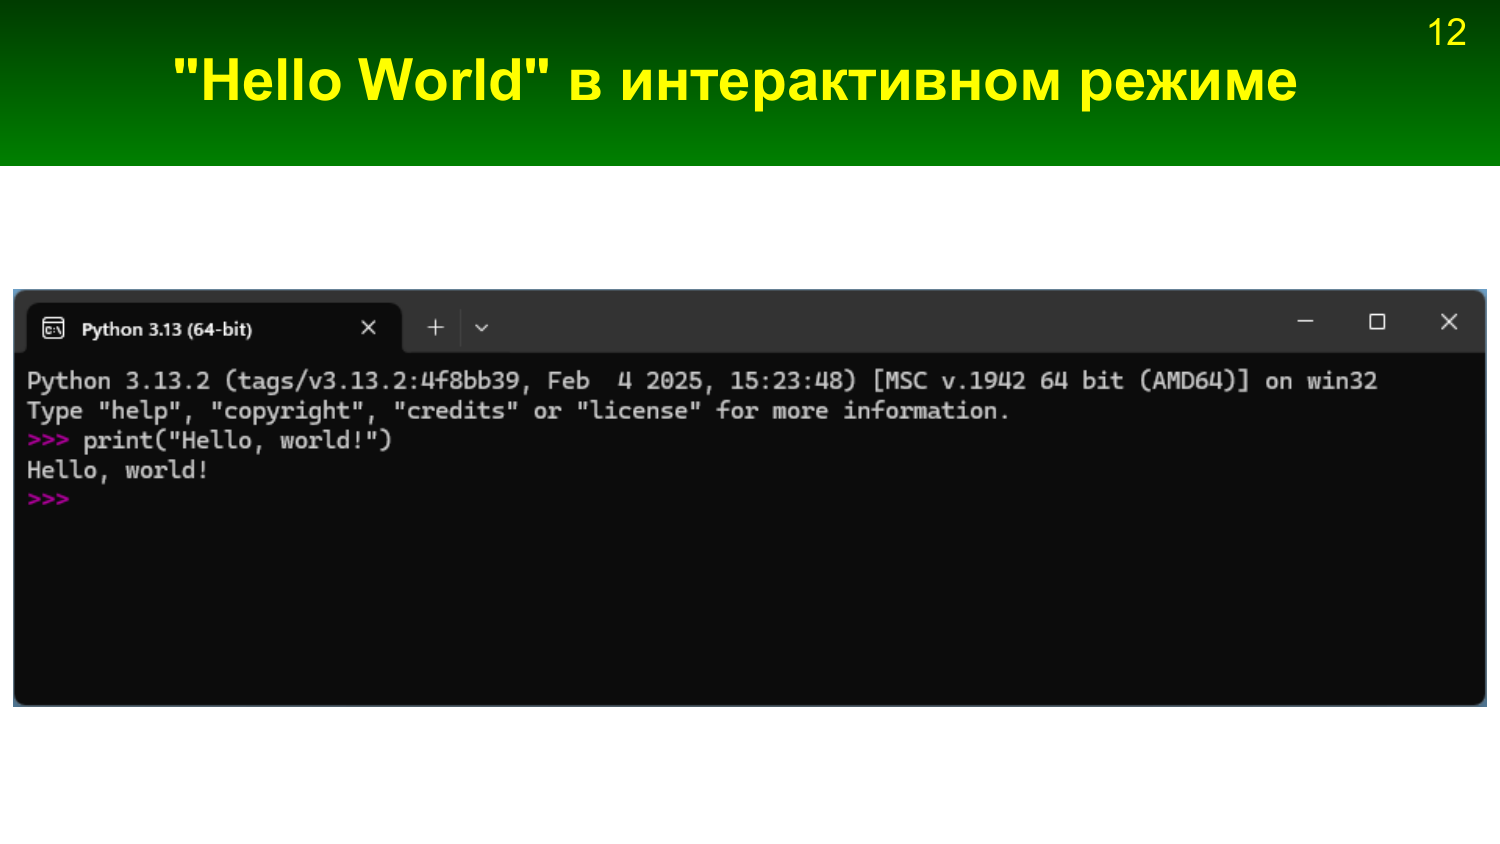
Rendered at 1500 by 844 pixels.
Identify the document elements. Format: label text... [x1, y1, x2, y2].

picture [13, 289, 1487, 707]
title "Hello World" в интерактивном режиме [47, 11, 1426, 142]
